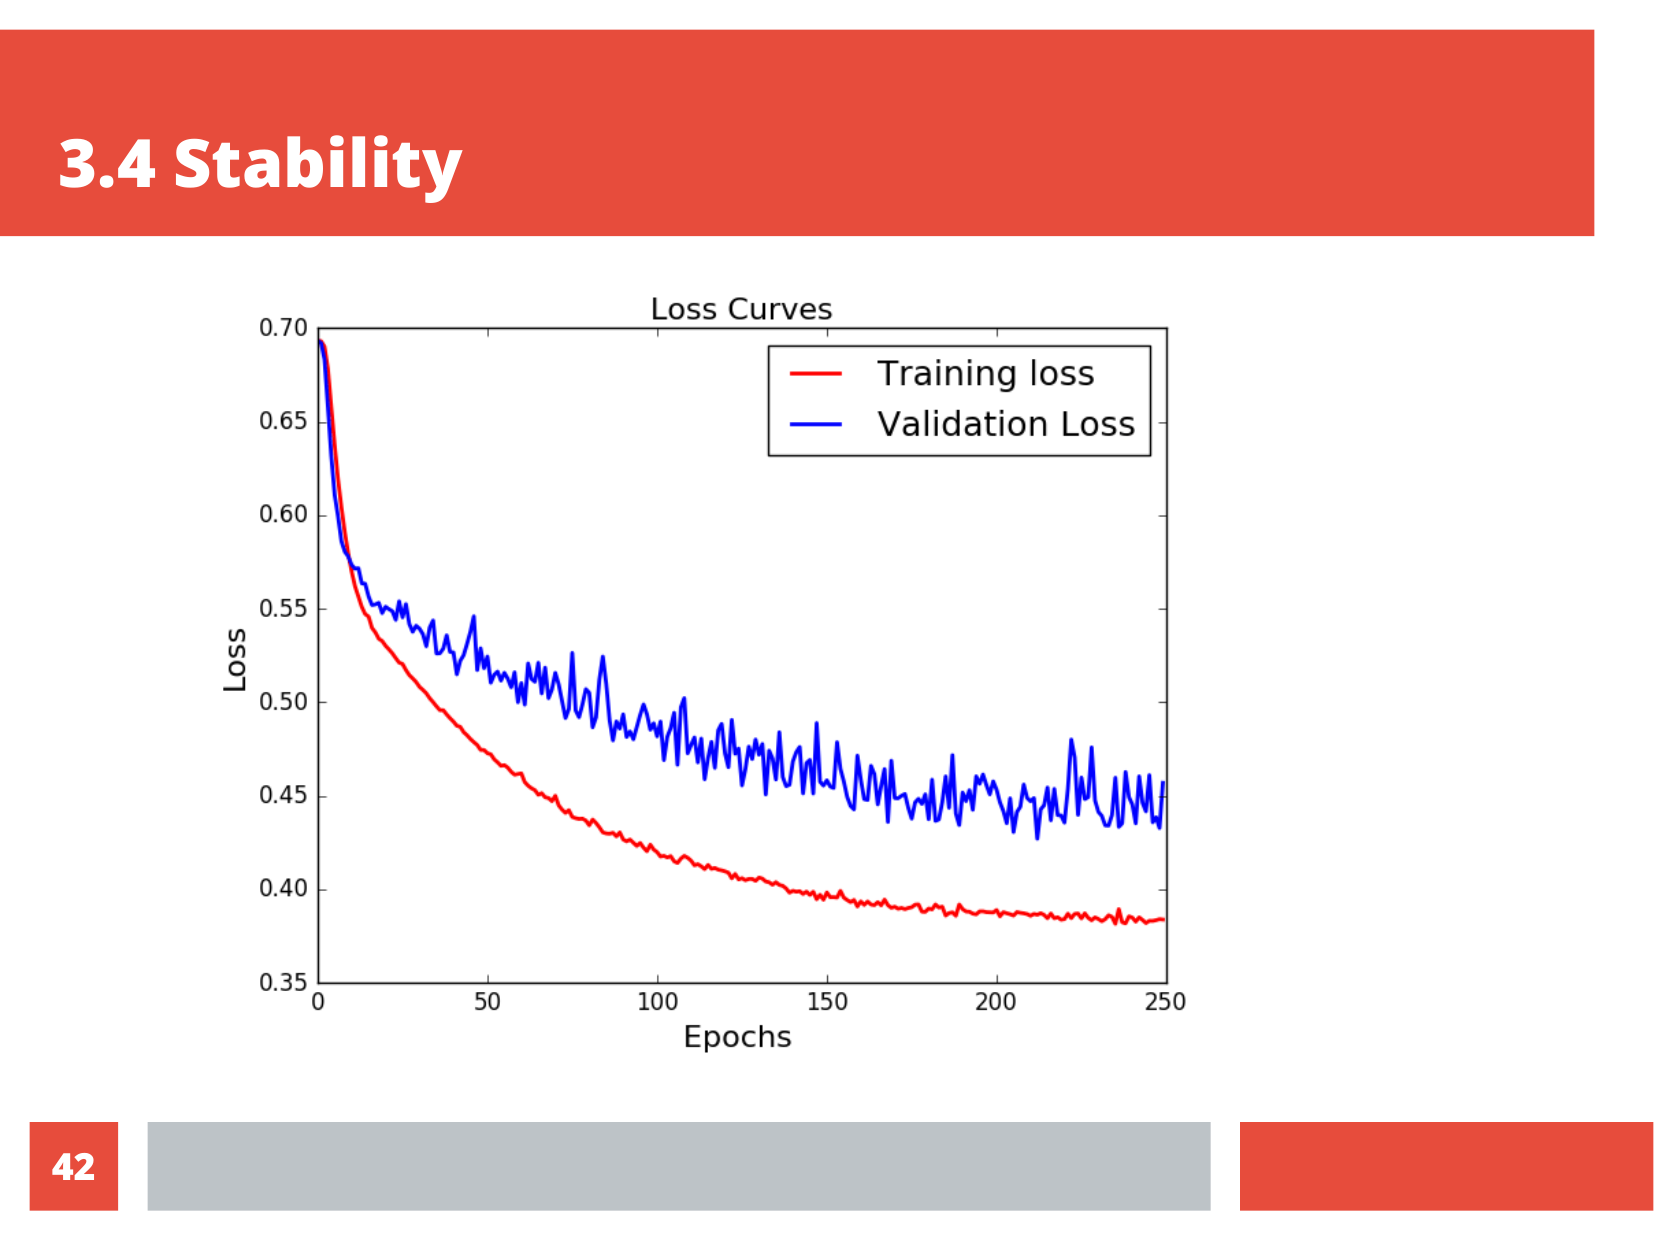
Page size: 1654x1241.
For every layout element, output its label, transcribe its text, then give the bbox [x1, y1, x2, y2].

title 3.4 Stability [59, 59, 1595, 207]
picture [181, 247, 1276, 1065]
